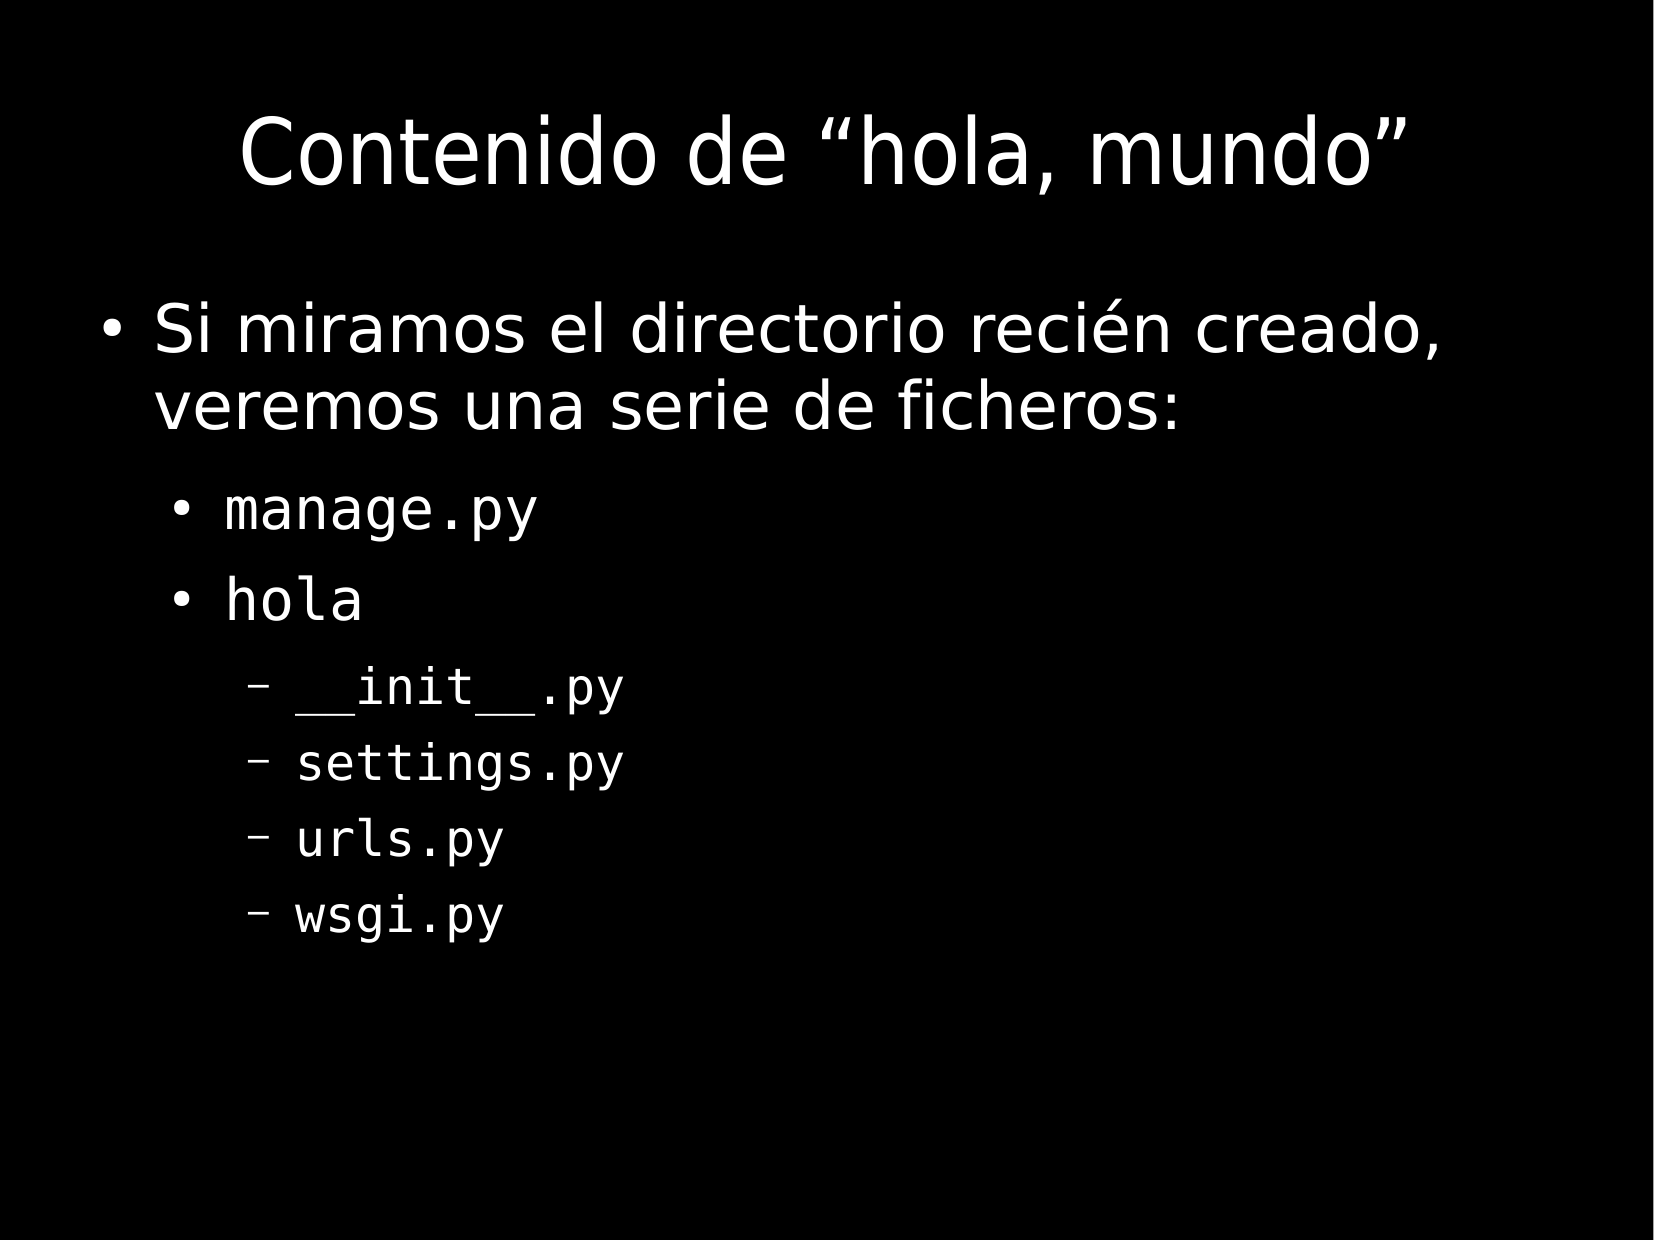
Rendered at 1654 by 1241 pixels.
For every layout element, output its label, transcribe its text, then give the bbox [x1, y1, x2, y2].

list Si miramos el directorio recién creado, veremos una serie de ficheros: manage.py hola __init__.py settings.py urls.py wsgi.py [82, 290, 1571, 1109]
title Contenido de “hola, mundo” [82, 49, 1571, 257]
